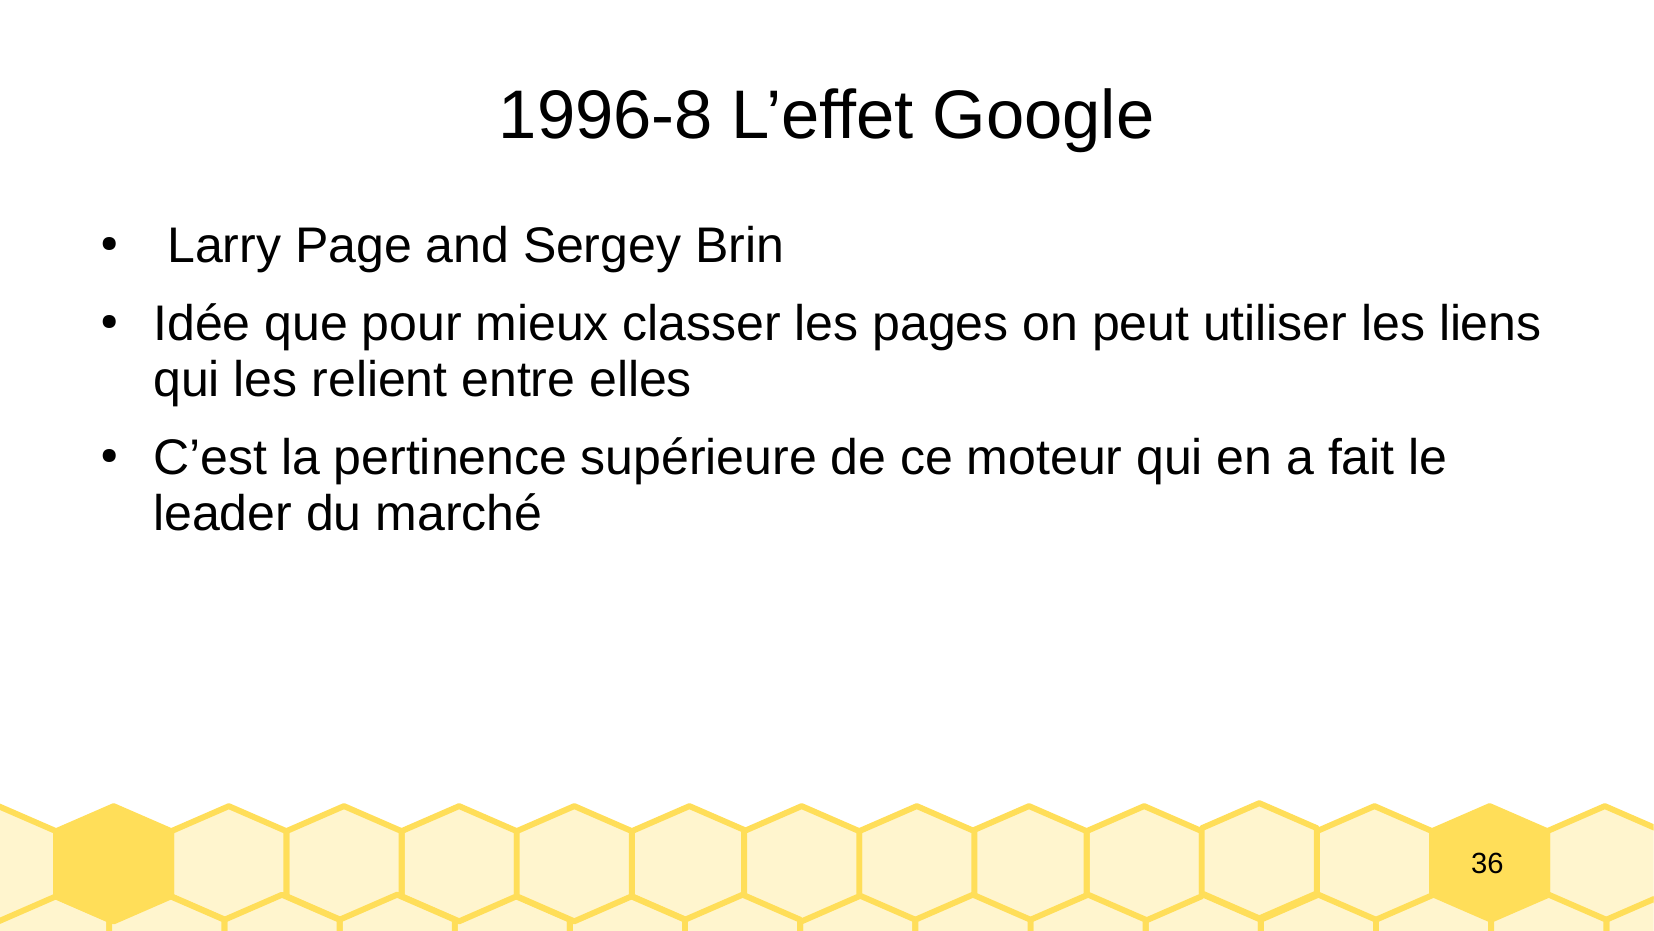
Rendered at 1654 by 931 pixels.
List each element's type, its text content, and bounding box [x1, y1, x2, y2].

title 1996-8 L’effet Google [82, 37, 1571, 193]
list Larry Page and Sergey Brin Idée que pour mieux classer les pages on peut utiliser les liens qui les relient entre elles C’est la pertinence supérieure de ce moteur qui en a fait le leader du marché [82, 217, 1571, 758]
